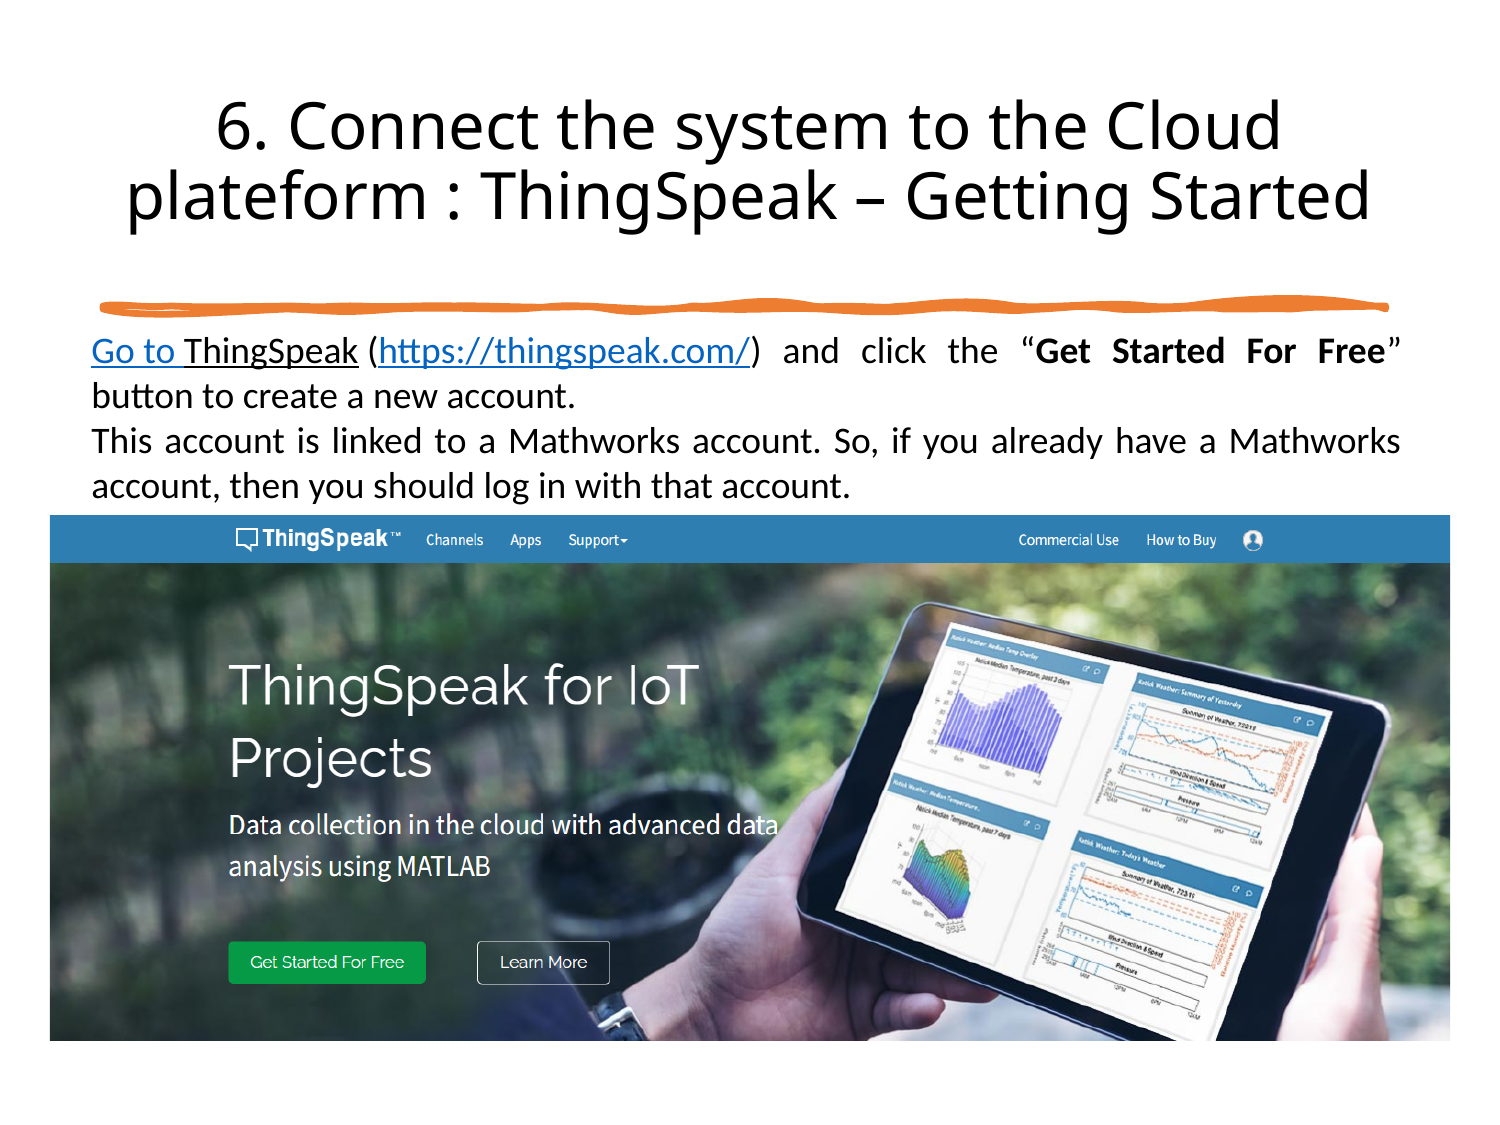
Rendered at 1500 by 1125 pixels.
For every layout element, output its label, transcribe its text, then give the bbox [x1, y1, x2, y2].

text_box [103, 295, 1386, 313]
picture [49, 515, 1451, 1047]
title 6. Connect the system to the Cloud plateform : ThingSpeak – Getting Started [103, 54, 1397, 272]
text_box Go to ThingSpeak (https://thingspeak.com/) and click the “Get Started For Free” button to create a new account. This account is linked to a Mathworks account. So, if you already have a Mathworks account, then you should log in with that account. [76, 318, 1417, 514]
